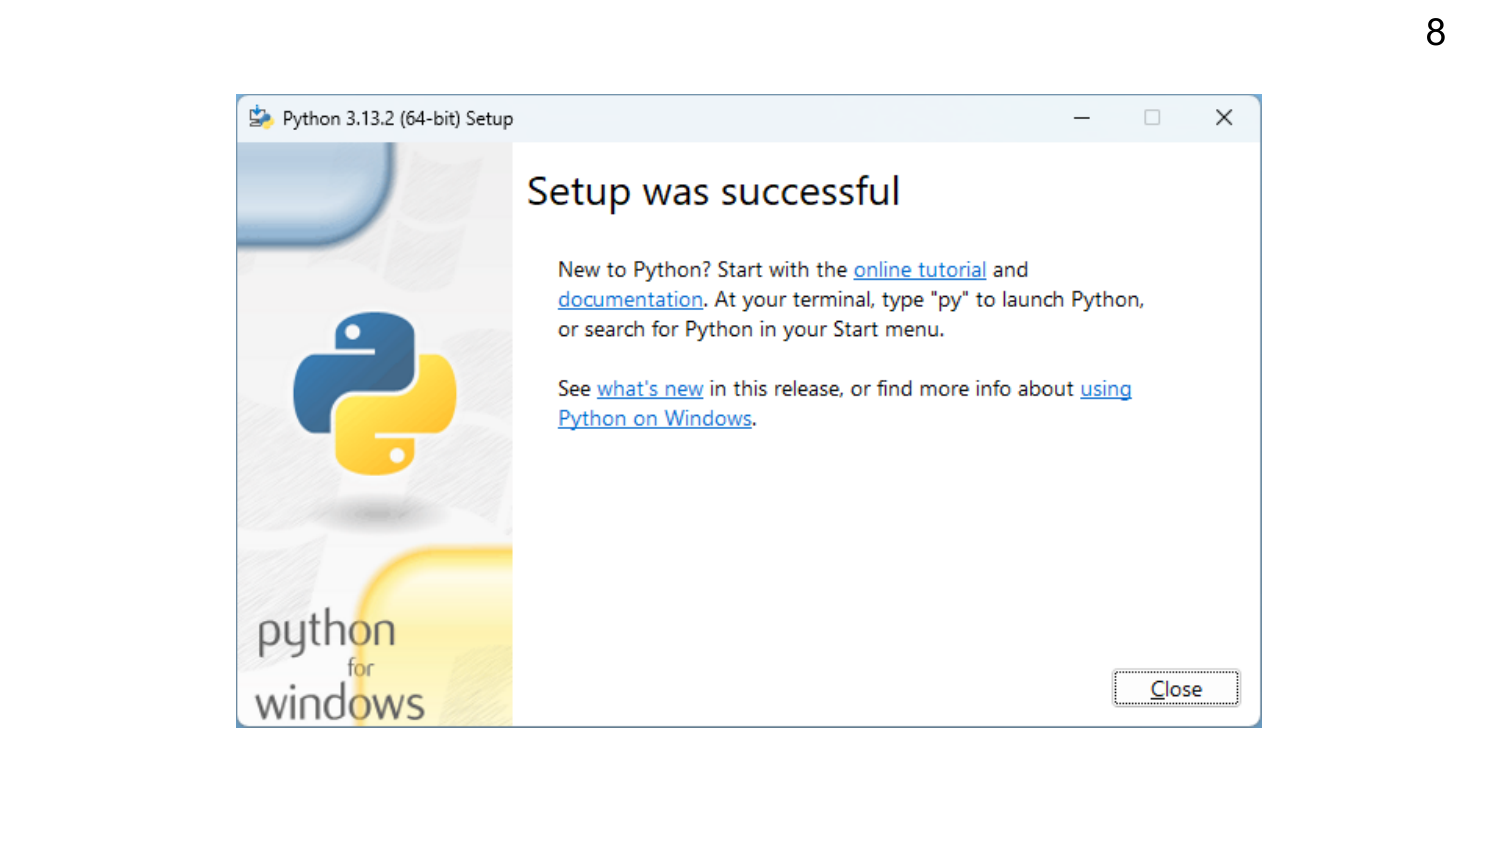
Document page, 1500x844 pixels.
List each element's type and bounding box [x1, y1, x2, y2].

picture [236, 94, 1262, 728]
